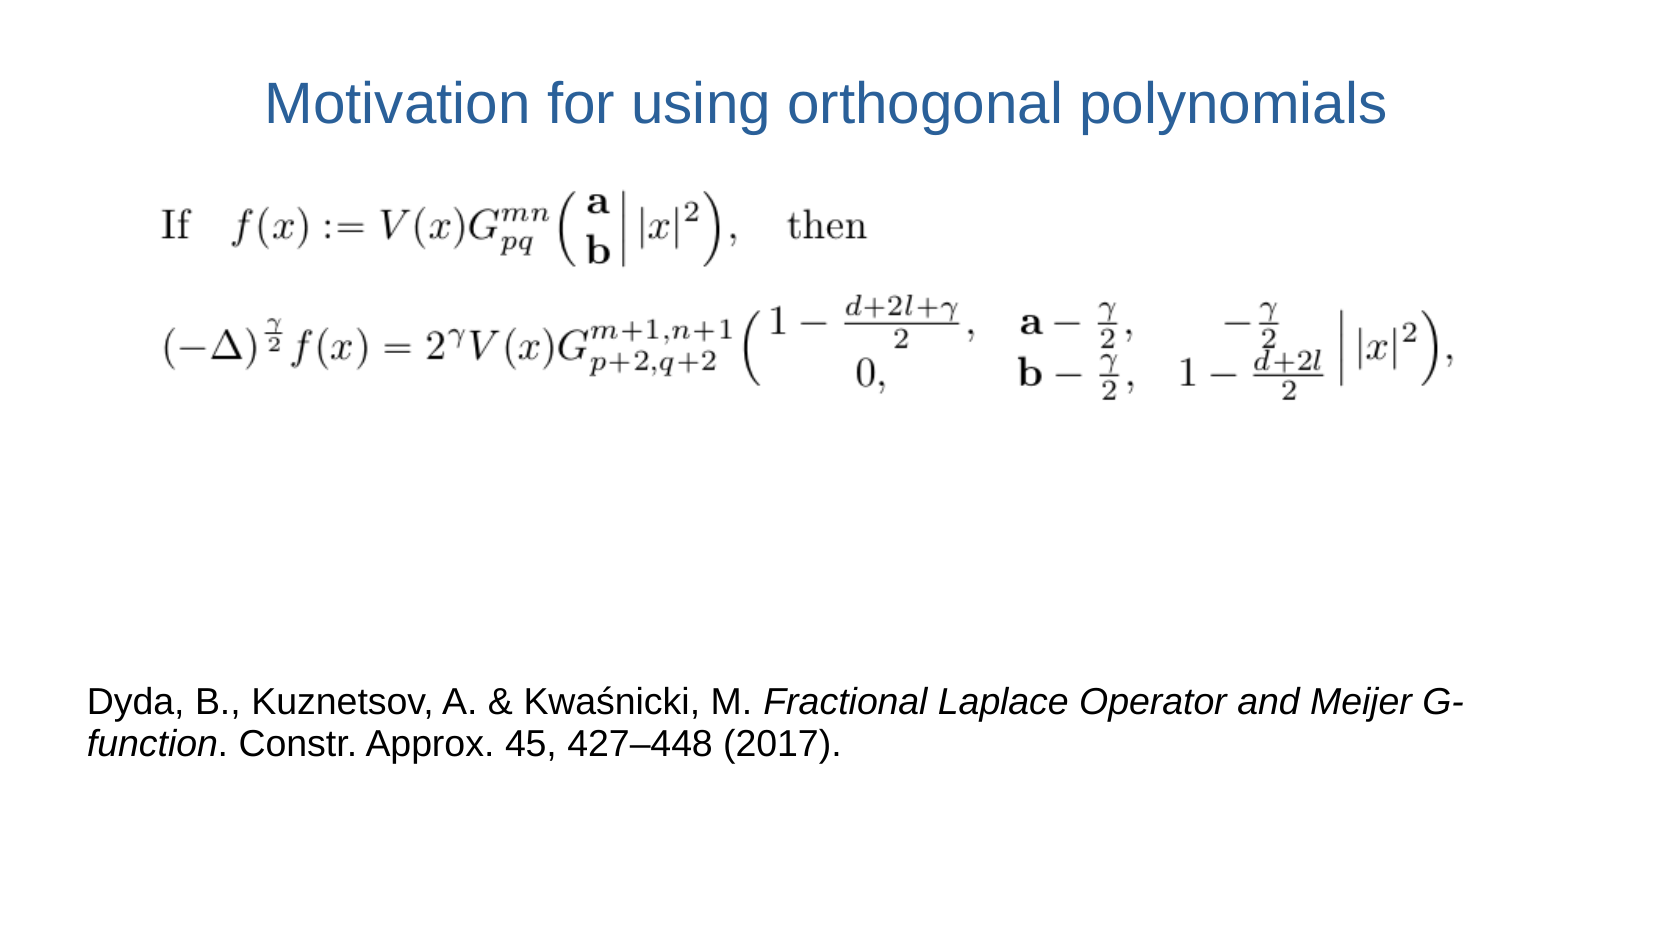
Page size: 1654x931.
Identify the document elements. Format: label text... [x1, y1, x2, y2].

picture [133, 157, 1472, 422]
subtitle Dyda, B., Kuznetsov, A. & Kwaśnicki, M. Fractional Laplace Operator and Meijer G-function. Constr. Approx. 45, 427–448 (2017). [86, 557, 1575, 888]
title Motivation for using orthogonal polynomials [82, 25, 1571, 181]
